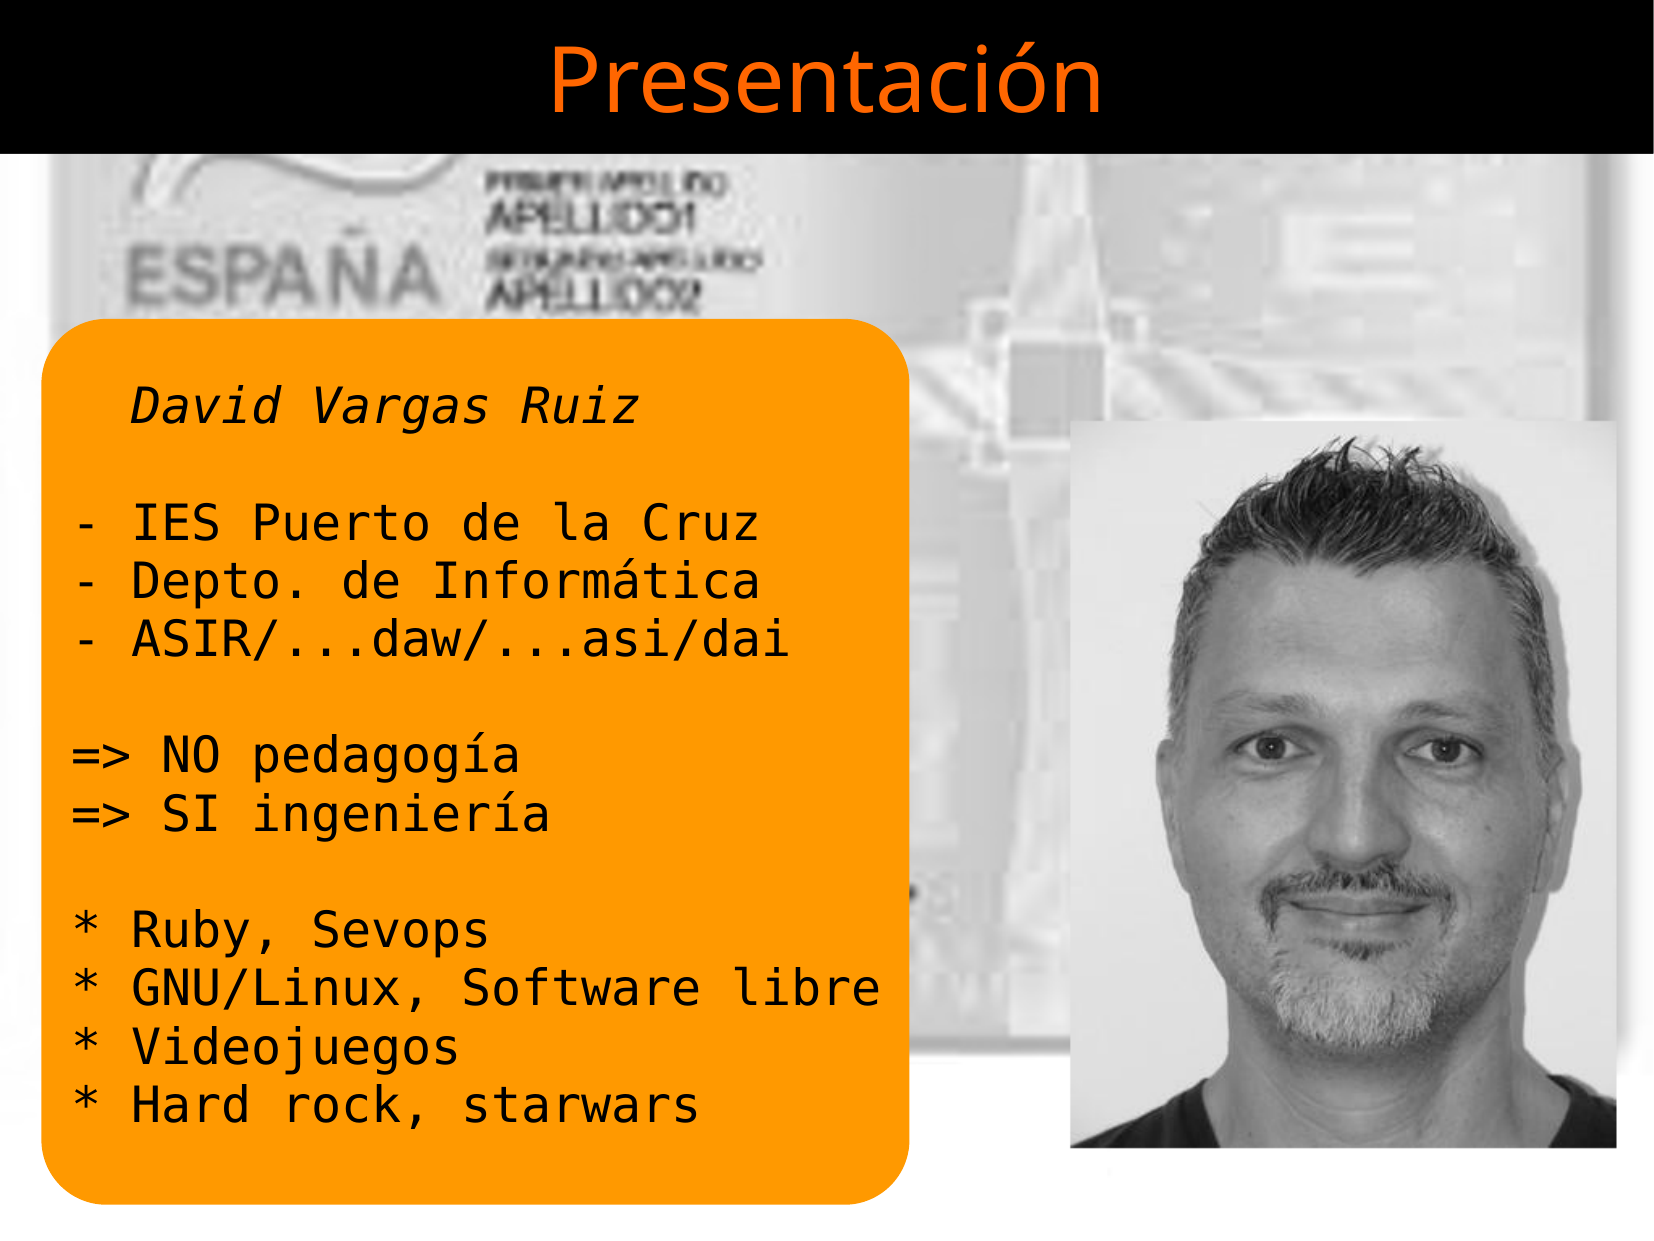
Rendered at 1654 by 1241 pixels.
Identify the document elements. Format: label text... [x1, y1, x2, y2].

title Presentación [0, 0, 1654, 154]
picture [0, 154, 1654, 1226]
title David Vargas Ruiz - IES Puerto de la Cruz - Depto. de Informática - ASIR/...daw/...asi/dai => NO pedagogía => SI ingeniería * Ruby, Sevops * GNU/Linux, Software libre * Videojuegos * Hard rock, starwars [41, 318, 910, 1205]
